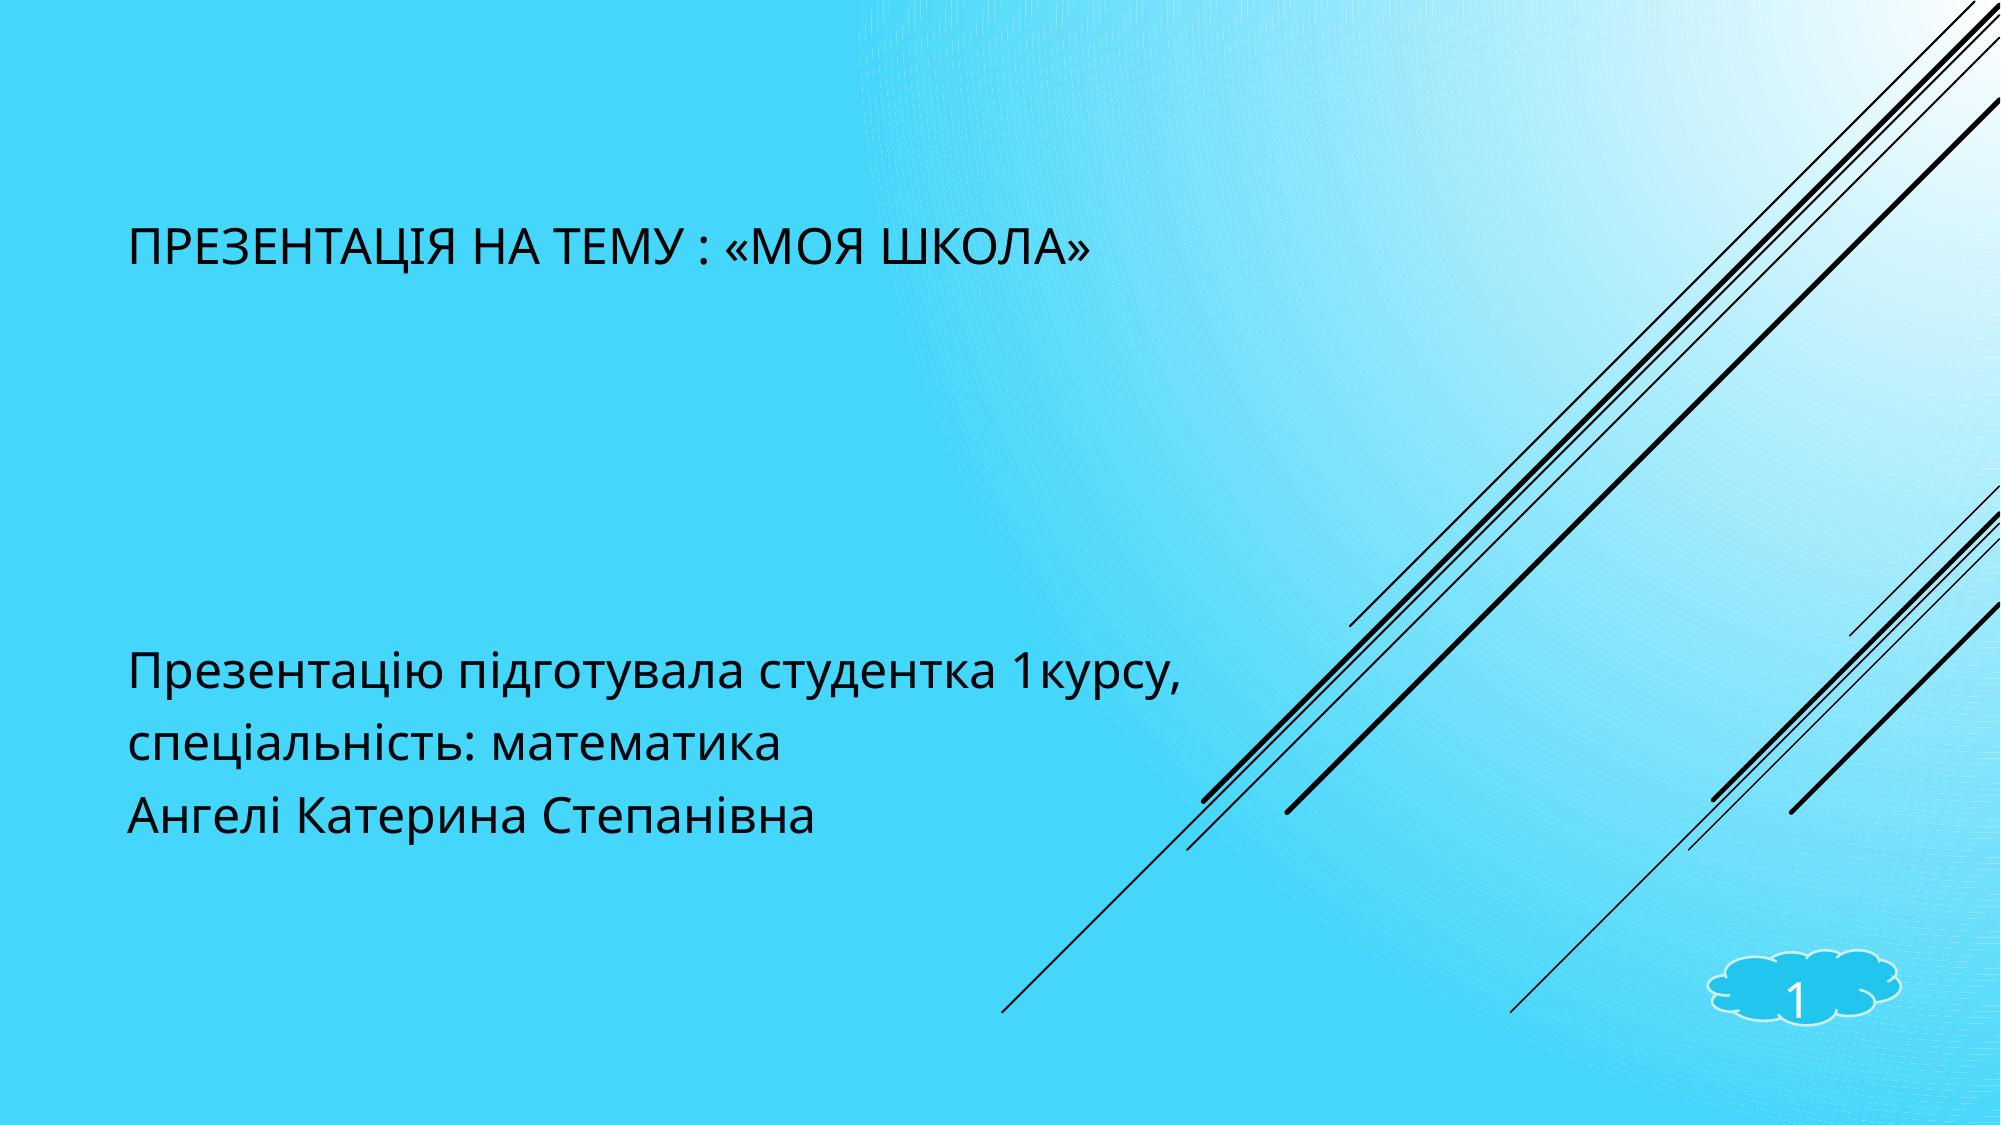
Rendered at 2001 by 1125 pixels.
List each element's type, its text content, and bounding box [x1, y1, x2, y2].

title Презентація на тему : «Моя школа» [112, 112, 1425, 282]
text_box 1 [1707, 950, 1901, 1026]
subtitle Презентацію підготувала студентка 1курсу, спеціальність: математика Ангелі Катерина Степанівна [112, 630, 1323, 950]
